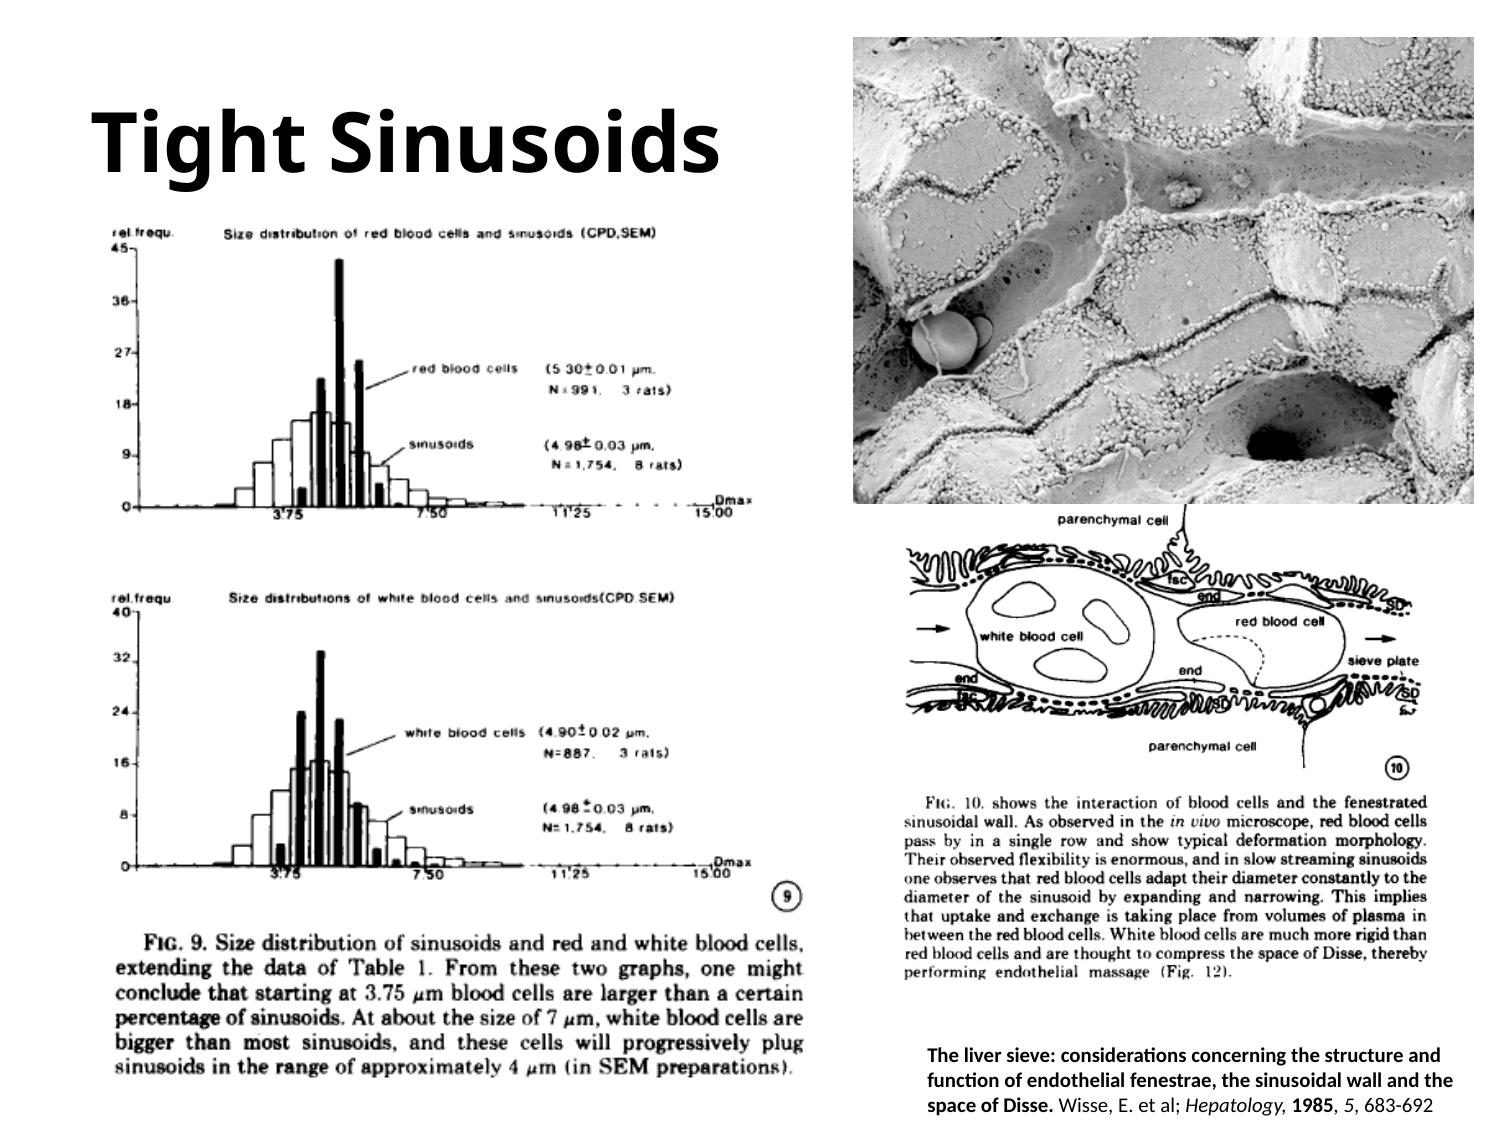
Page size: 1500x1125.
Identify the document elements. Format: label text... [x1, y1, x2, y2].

picture [87, 212, 816, 1086]
text_box The liver sieve: considerations concerning the structure and function of endothelial fenestrae, the sinusoidal wall and the space of Disse. Wisse, E. et al; Hepatology, 1985, 5, 683-692 [912, 1034, 1490, 1124]
title Tight Sinusoids [75, 45, 853, 233]
picture [853, 37, 1474, 985]
